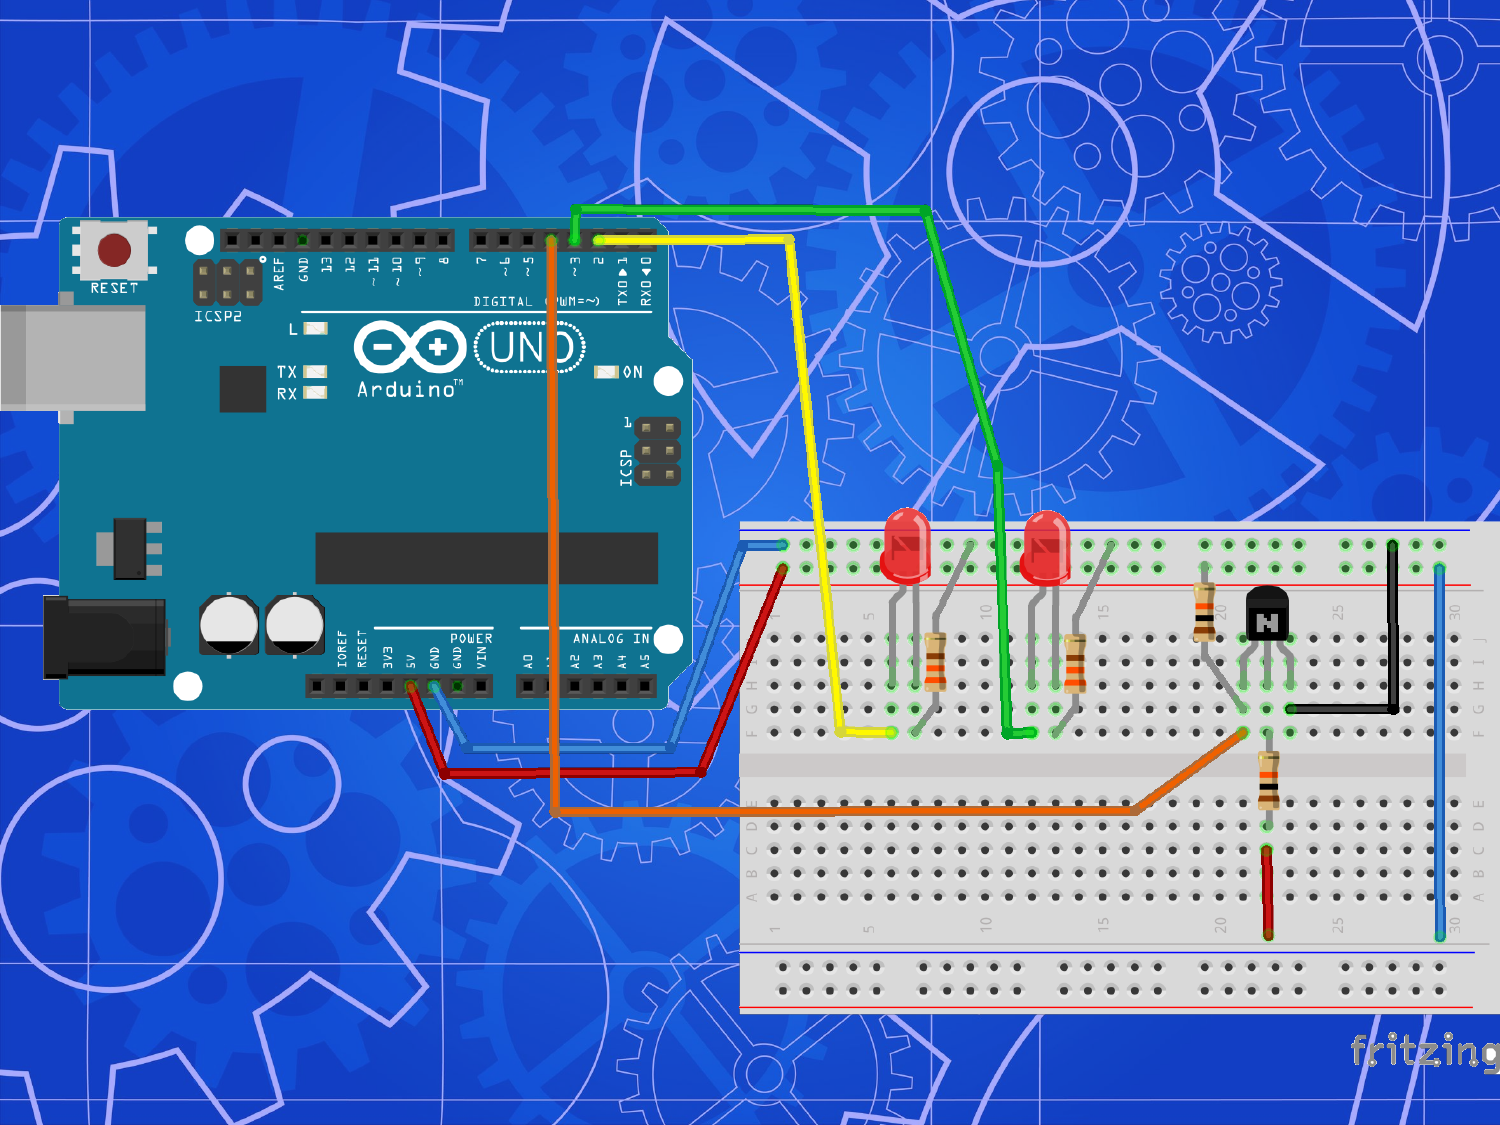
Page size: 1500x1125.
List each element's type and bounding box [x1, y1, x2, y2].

picture [0, 198, 1500, 1075]
